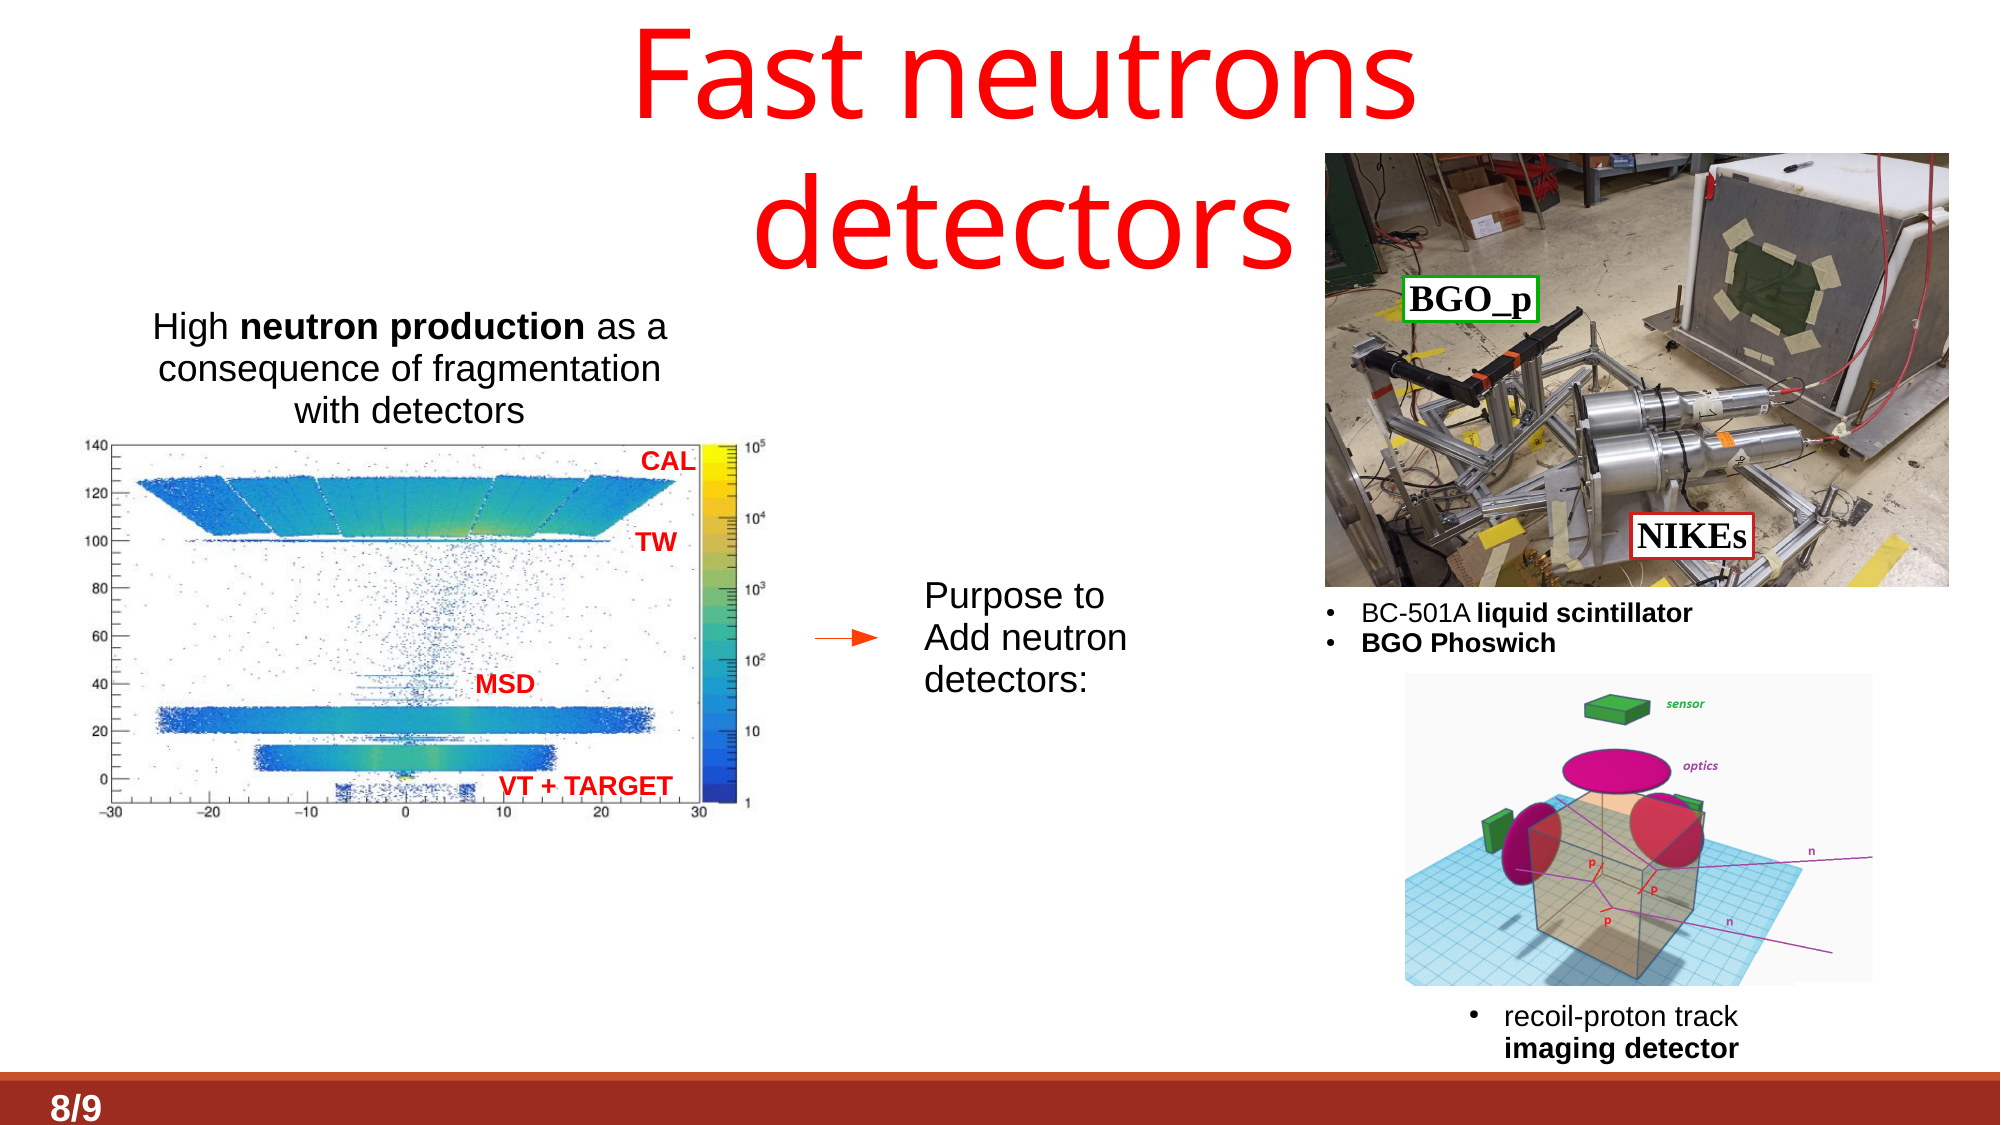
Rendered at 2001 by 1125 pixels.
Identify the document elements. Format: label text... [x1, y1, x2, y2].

text_box CAL [625, 439, 715, 496]
text_box BC-501A liquid scintillator BGO Phoswich [1311, 590, 1760, 697]
text_box [0, 1072, 2000, 1125]
text_box BGO_p [1403, 276, 1539, 322]
picture [1325, 153, 1949, 587]
text_box Fast neutrons detectors [362, 0, 1683, 295]
text_box VT + TARGET [484, 763, 697, 839]
picture [80, 435, 769, 824]
text_box MSD [460, 661, 615, 737]
text_box recoil-proton track imaging detector [1453, 992, 2000, 1072]
text_box Purpose to Add neutron detectors: [909, 566, 1143, 708]
text_box High neutron production as a consequence of fragmentation with detectors [134, 298, 686, 435]
text_box TW [620, 519, 709, 577]
picture [1405, 673, 1873, 987]
text_box 8/9 [35, 1080, 225, 1125]
text_box NIKEs [1631, 513, 1754, 559]
